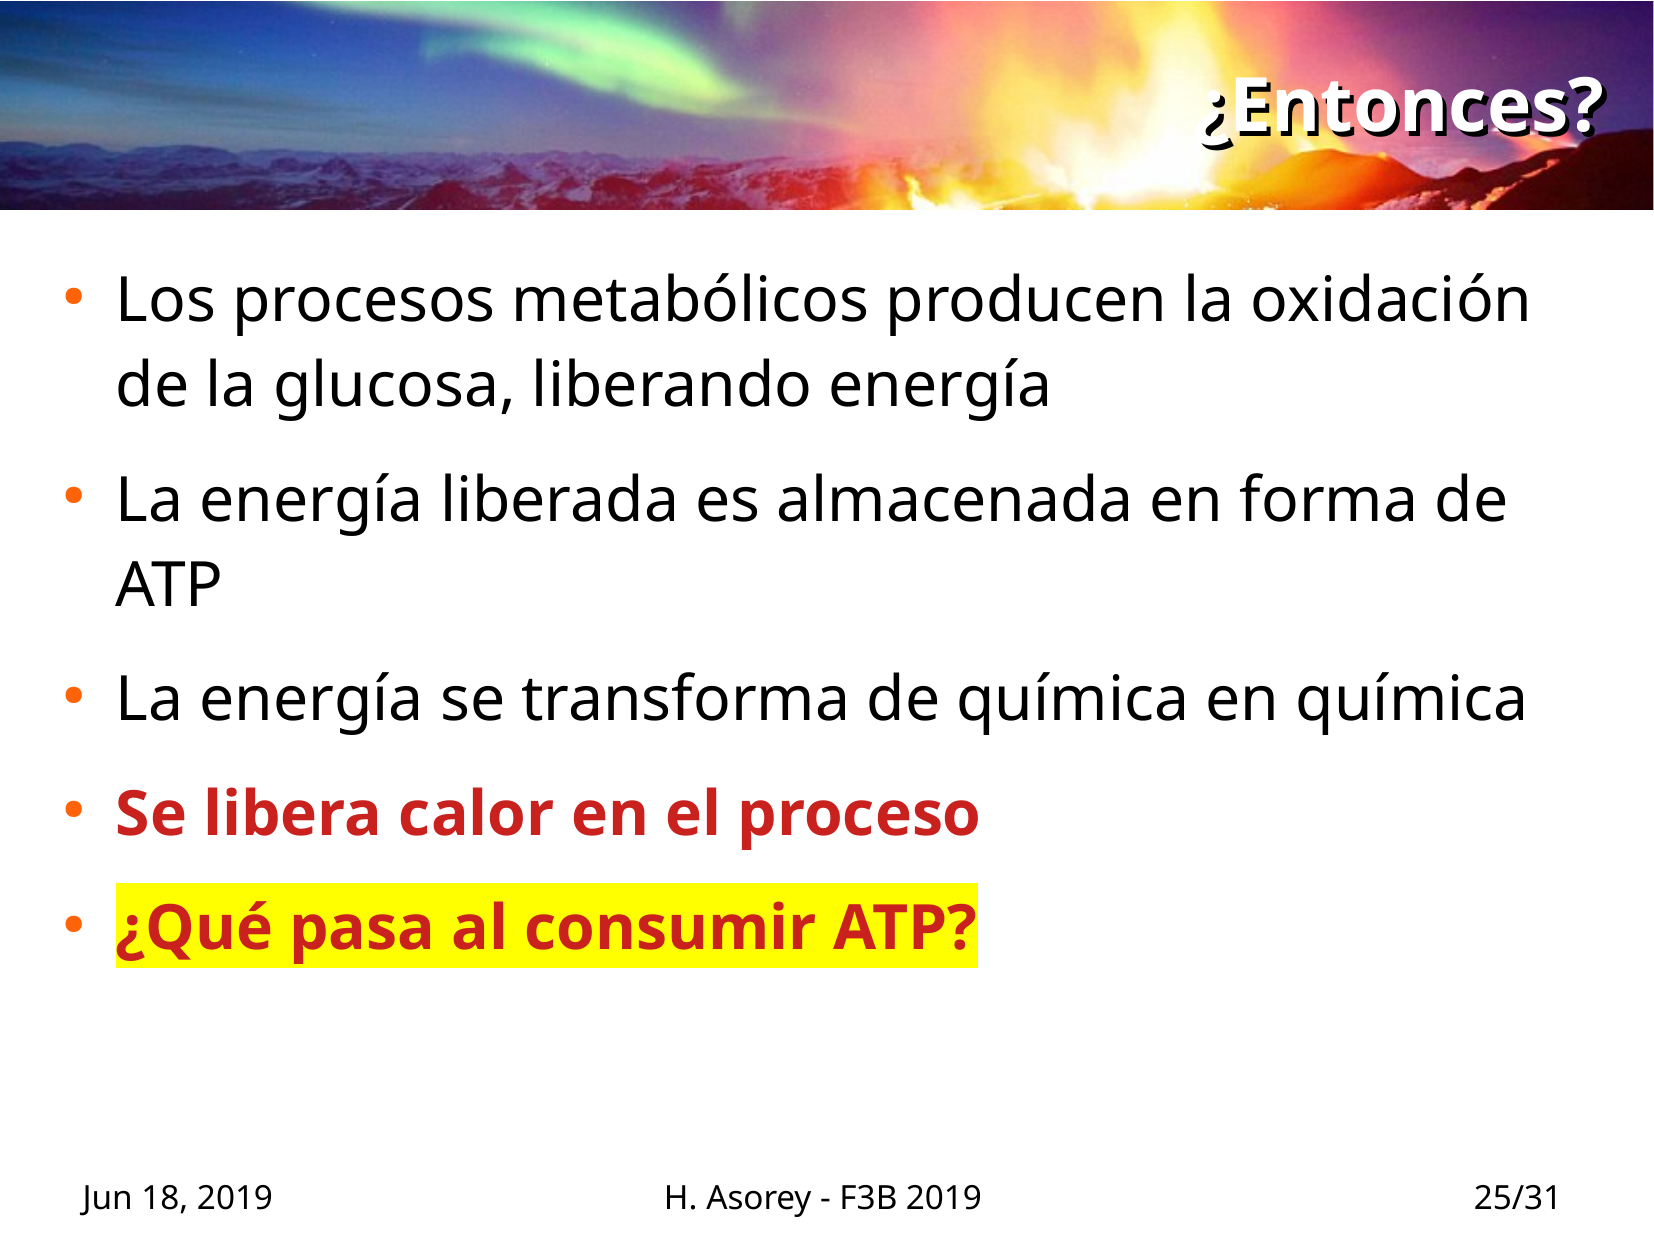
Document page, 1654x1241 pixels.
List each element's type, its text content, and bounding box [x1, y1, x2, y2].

picture [0, 1, 1654, 210]
title ¿Entonces? [45, 15, 1606, 191]
list Los procesos metabólicos producen la oxidación de la glucosa, liberando energía La energía liberada es almacenada en forma de ATP La energía se transforma de química en química Se libera calor en el proceso ¿Qué pasa al consumir ATP? [45, 255, 1606, 1156]
